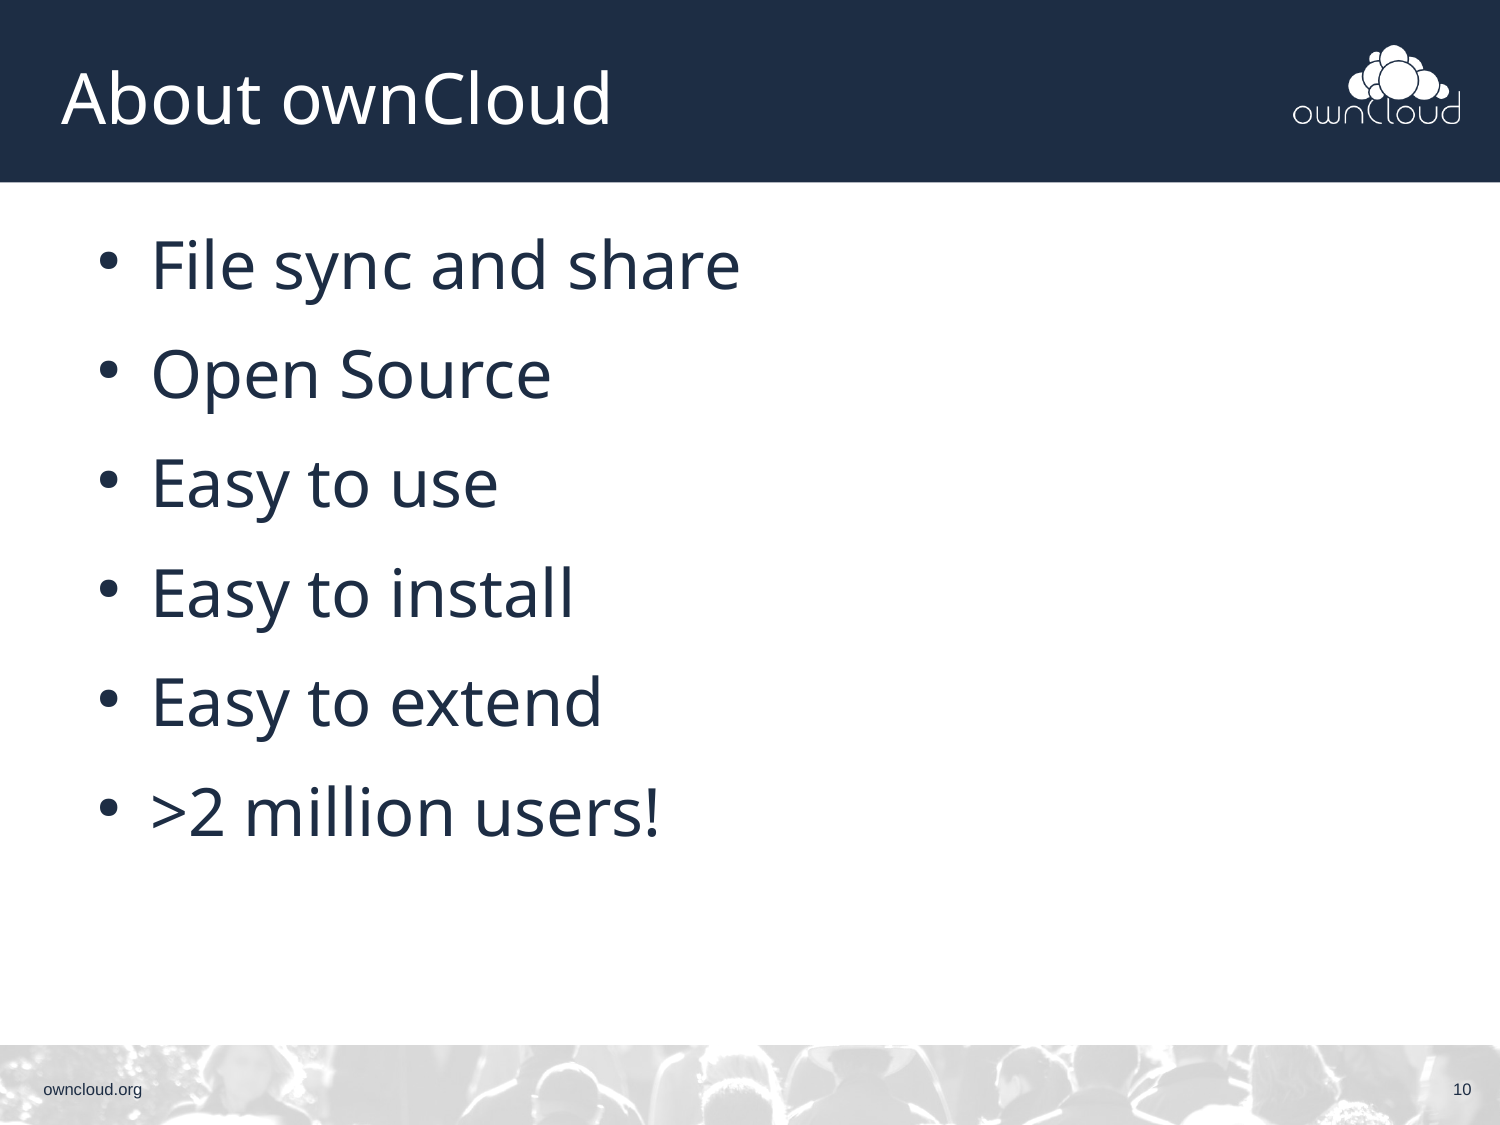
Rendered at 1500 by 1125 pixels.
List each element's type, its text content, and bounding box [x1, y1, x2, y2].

picture [0, 1045, 1500, 1125]
title About ownCloud [46, 5, 1258, 187]
picture [1293, 45, 1460, 124]
list File sync and share Open Source Easy to use Easy to install Easy to extend >2 million users! [46, 214, 1406, 1004]
